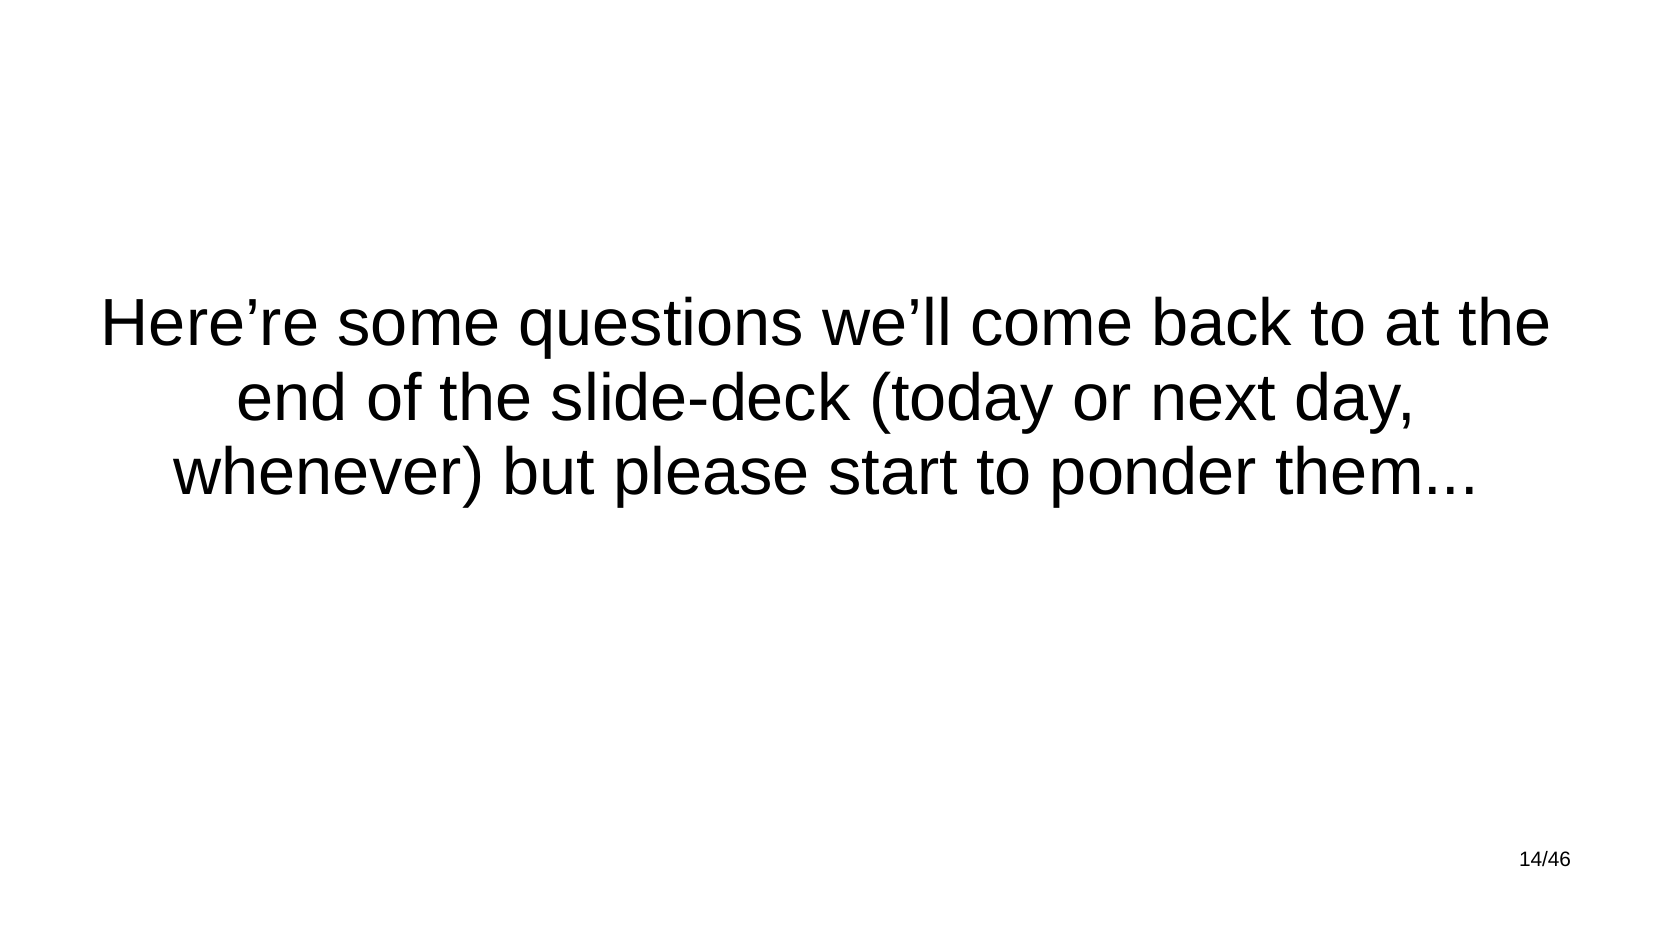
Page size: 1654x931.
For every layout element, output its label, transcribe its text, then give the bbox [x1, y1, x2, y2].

subtitle Here’re some questions we’ll come back to at the end of the slide-deck (today or next day, whenever) but please start to ponder them... [82, 37, 1571, 757]
